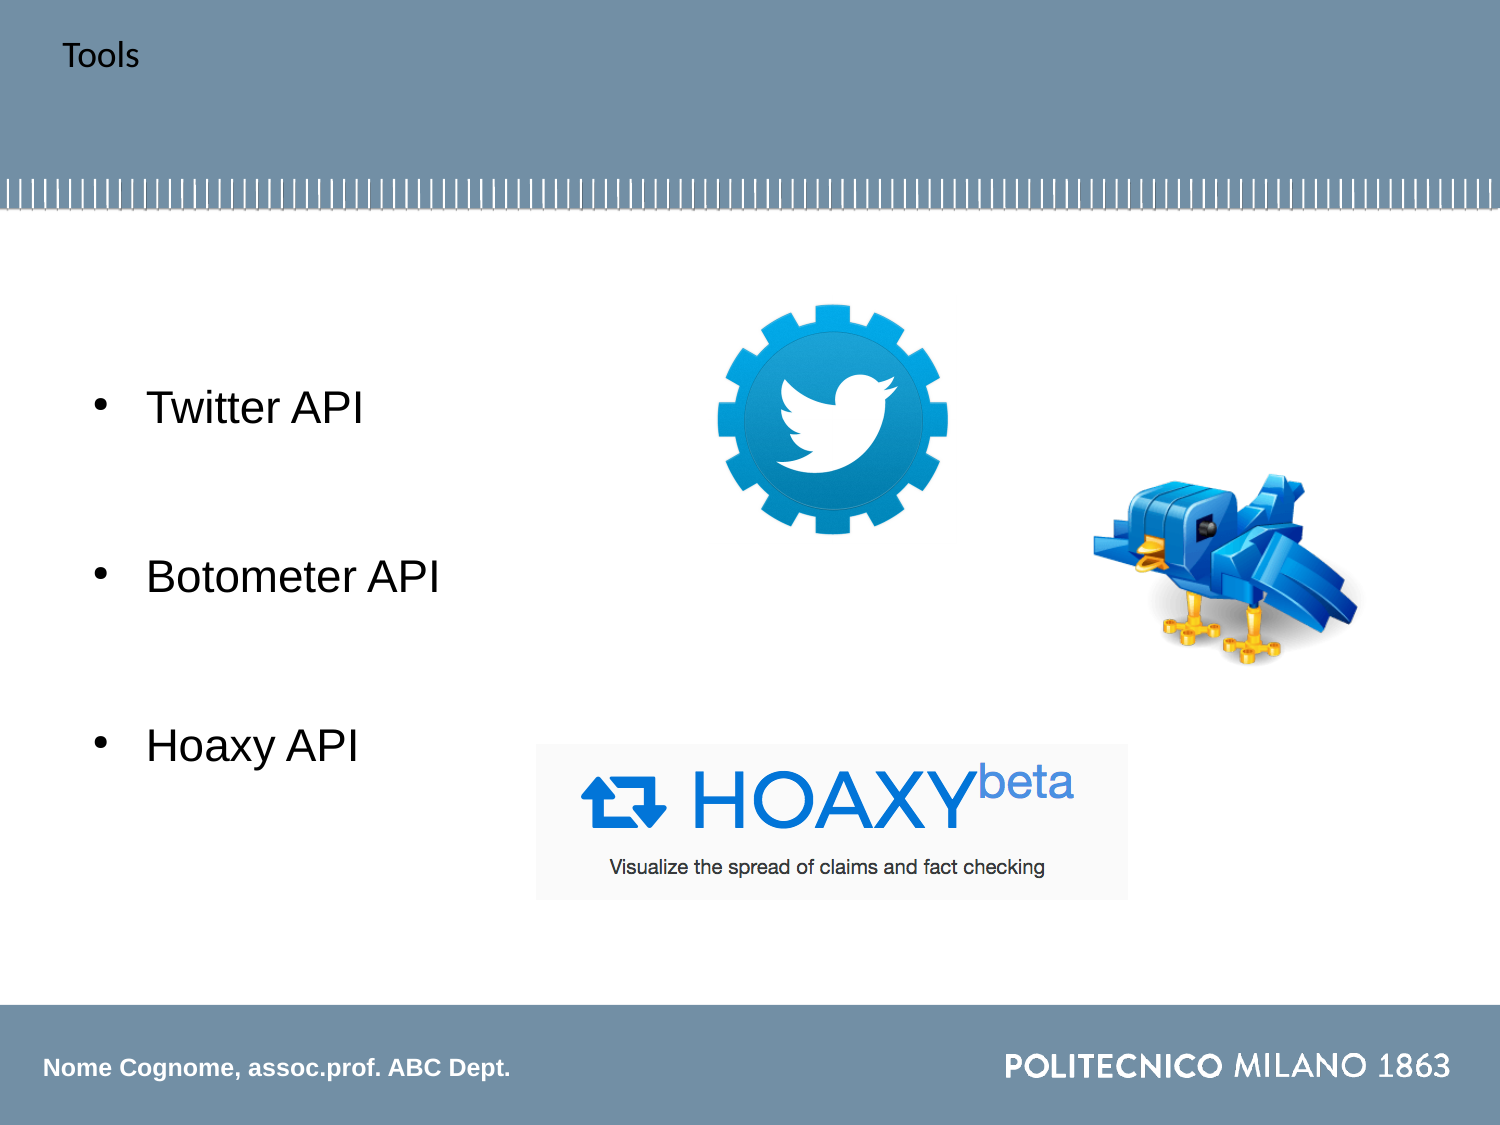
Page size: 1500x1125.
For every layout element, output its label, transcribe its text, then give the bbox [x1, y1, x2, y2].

picture [536, 744, 1128, 900]
title Tools [47, 22, 1455, 161]
picture [999, 1041, 1456, 1089]
list Twitter API Botometer API Hoaxy API [75, 377, 1371, 1005]
picture [708, 295, 957, 544]
picture [1093, 436, 1371, 714]
